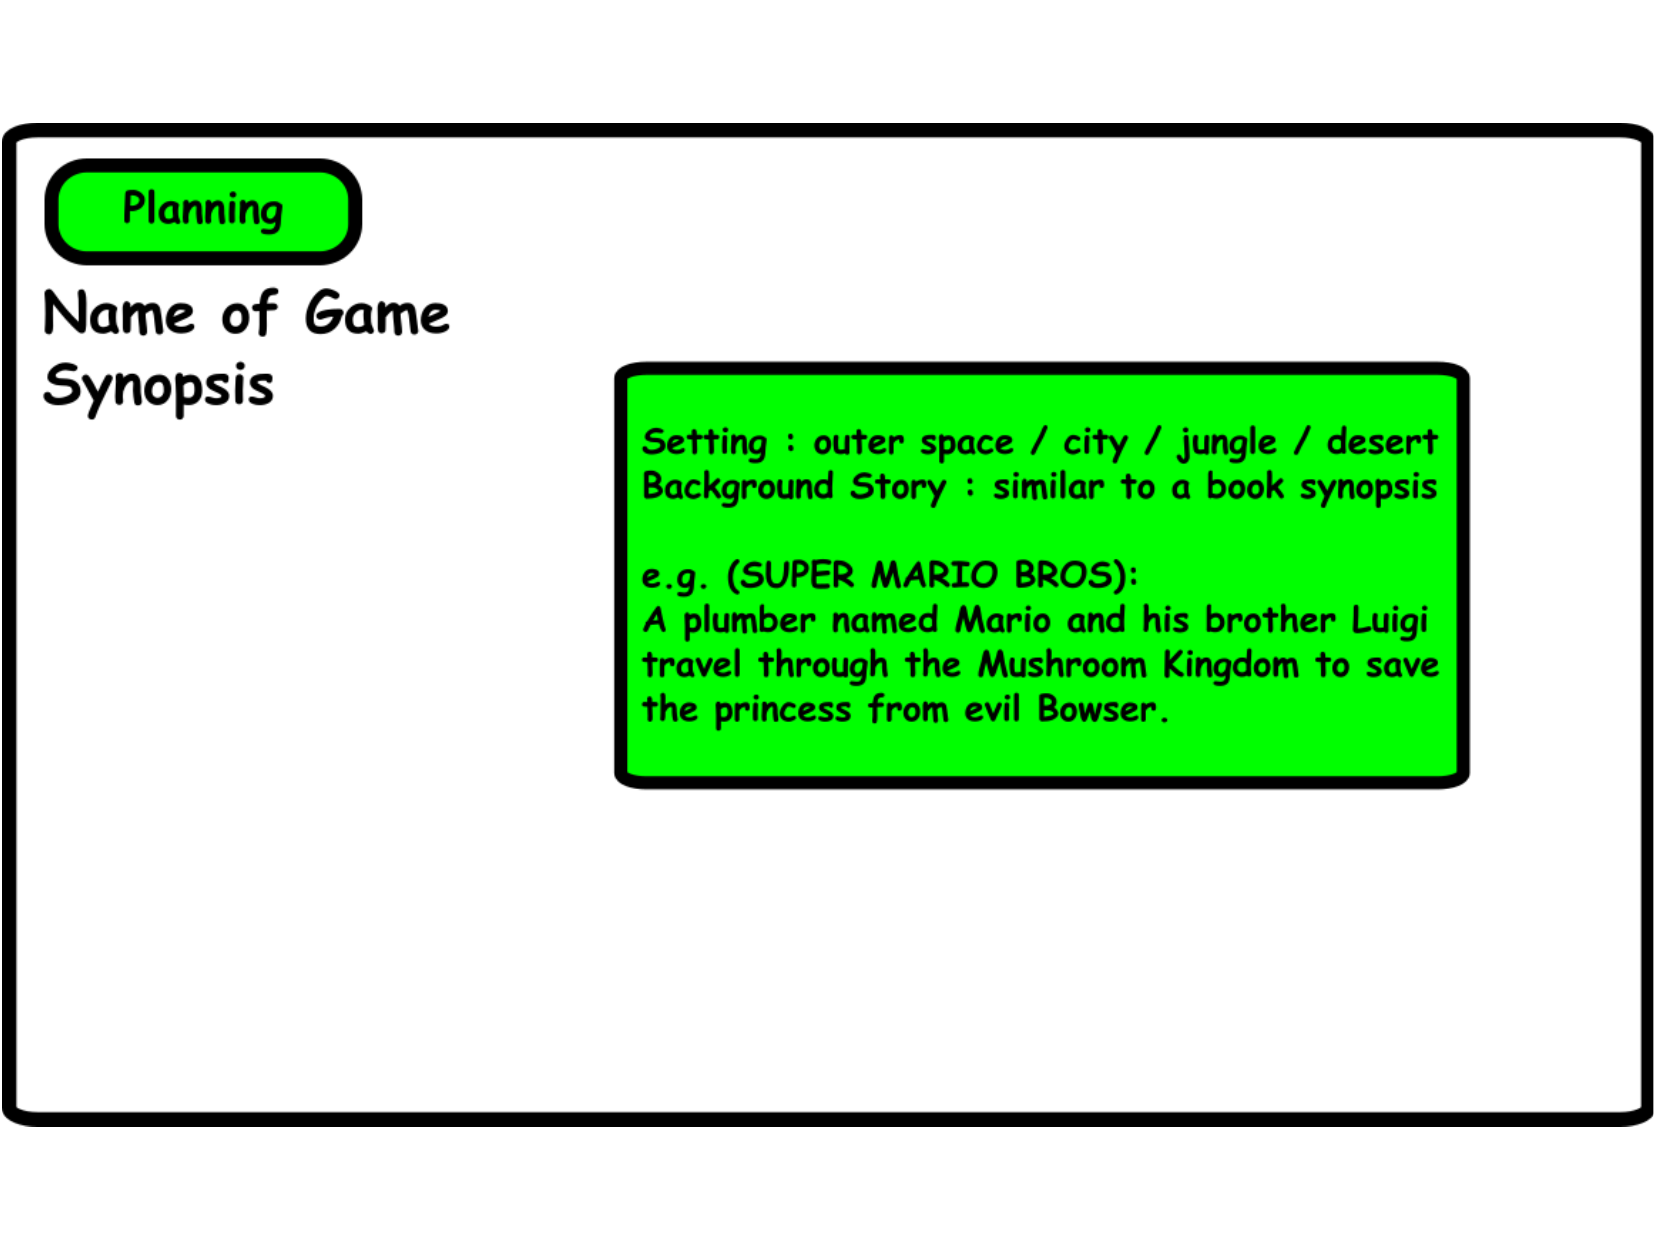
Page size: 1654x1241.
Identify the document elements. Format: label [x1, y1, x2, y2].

picture [2, 123, 1654, 1127]
